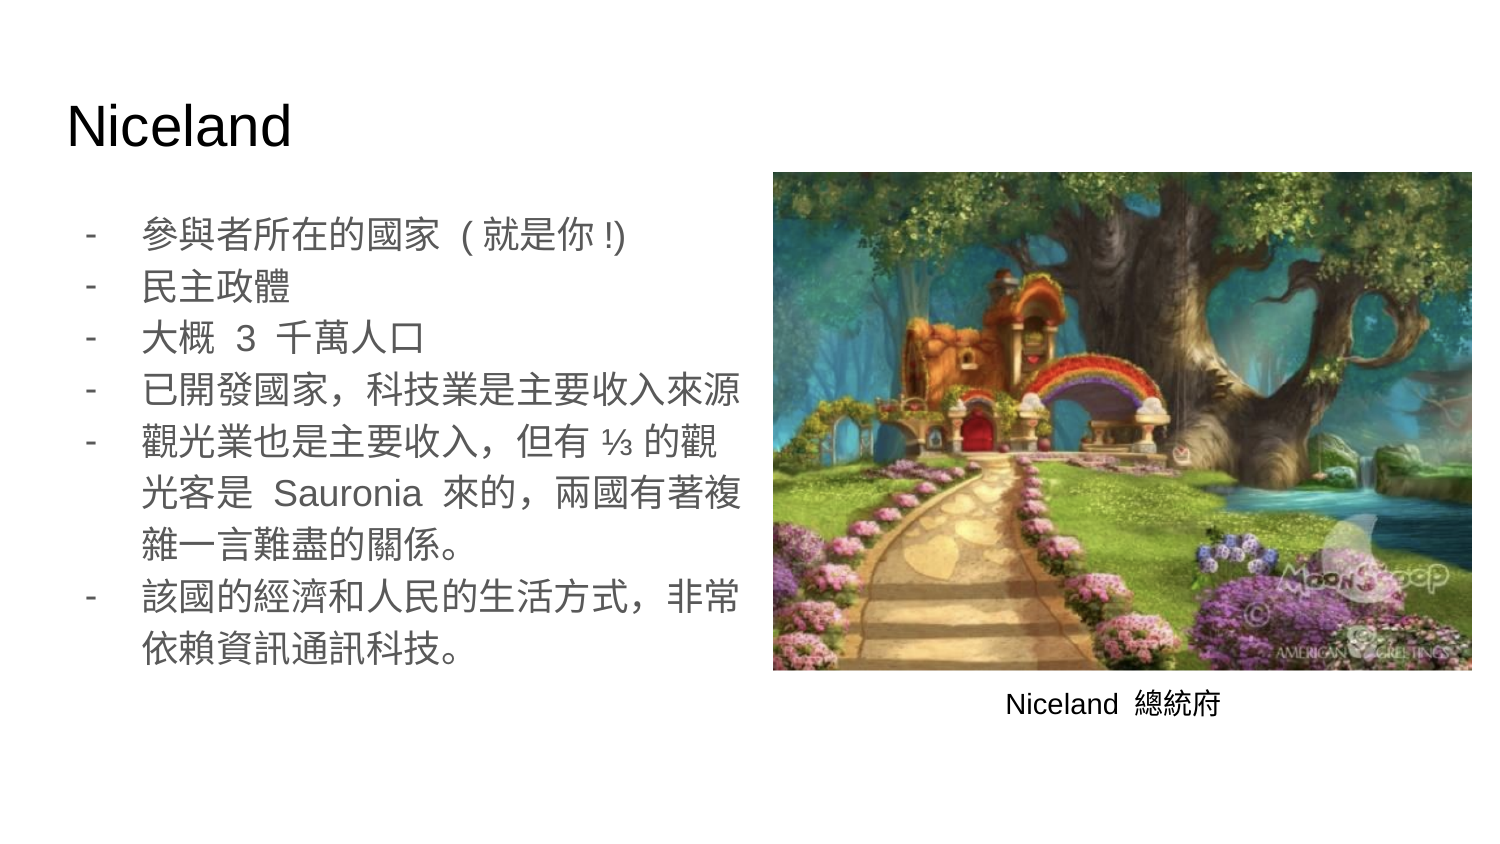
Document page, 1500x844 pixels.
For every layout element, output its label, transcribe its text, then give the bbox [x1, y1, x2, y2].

title Niceland [51, 72, 1449, 167]
text_box Niceland 總統府 [990, 670, 1248, 740]
list 參與者所在的國家 (就是你!) 民主政體 大概 3 千萬人口 已開發國家，科技業是主要收入來源 觀光業也是主要收入，但有 ⅓ 的觀光客是 Sauronia 來的，兩國有著複雜一言難盡的關係。 該國的經濟和人民的生活方式，非常依賴資訊通訊科技。 [51, 189, 766, 806]
picture [765, 166, 1473, 671]
